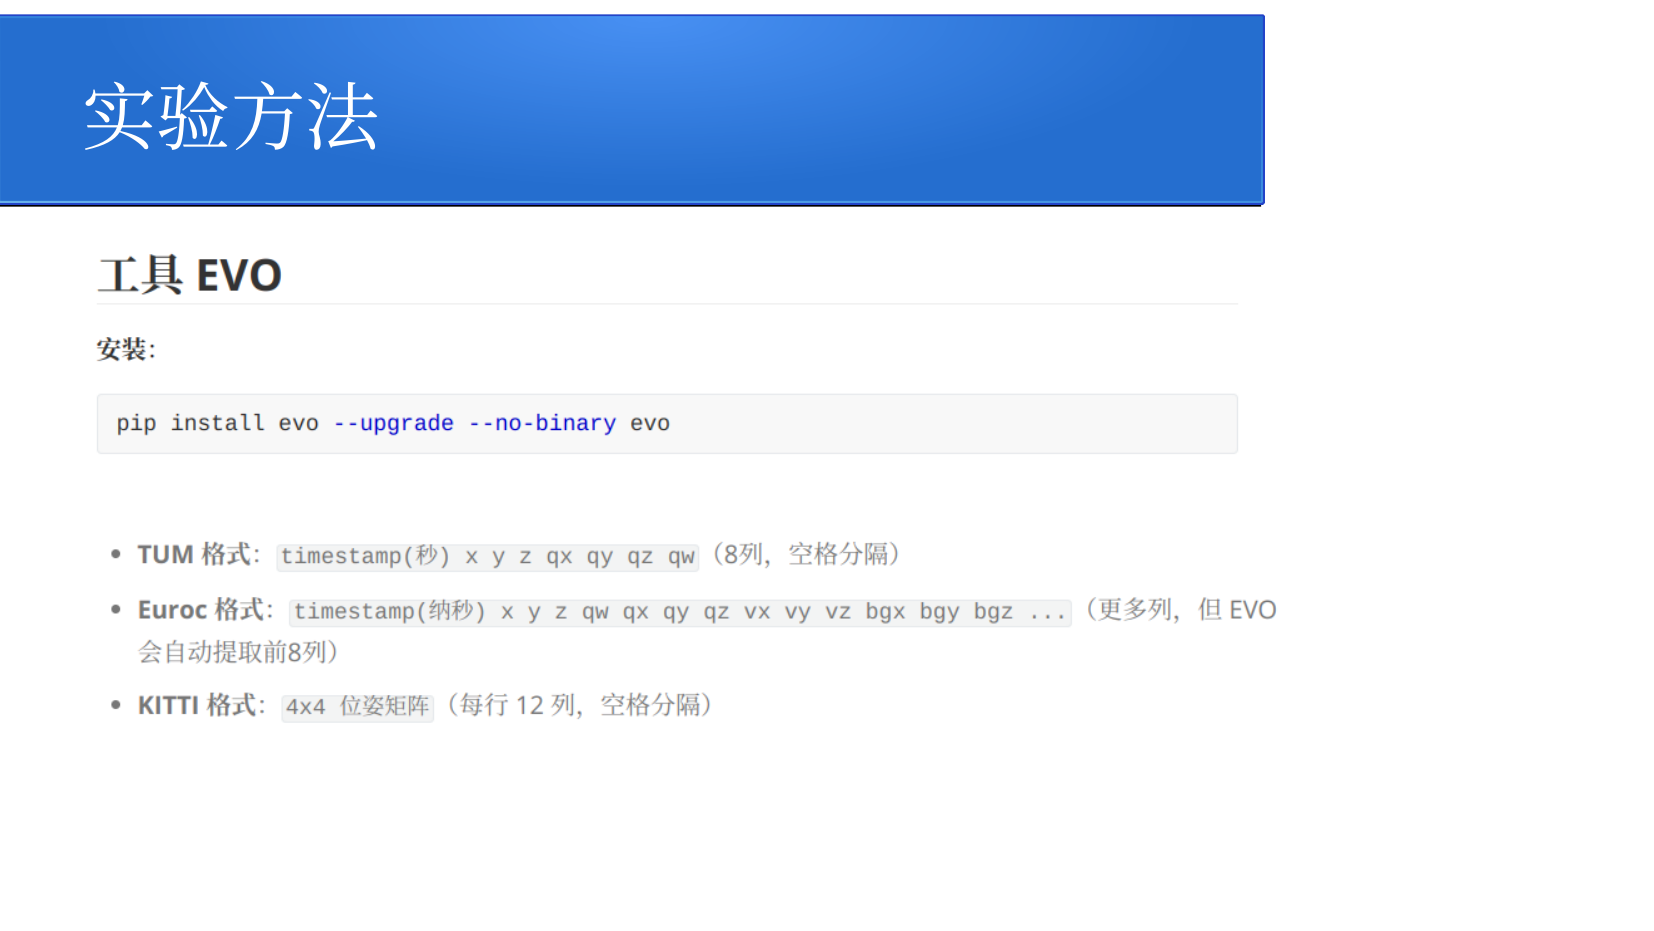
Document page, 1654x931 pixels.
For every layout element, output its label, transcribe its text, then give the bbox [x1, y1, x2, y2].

title 实验方法 [82, 35, 1235, 189]
picture [94, 508, 1306, 733]
picture [82, 238, 1262, 473]
